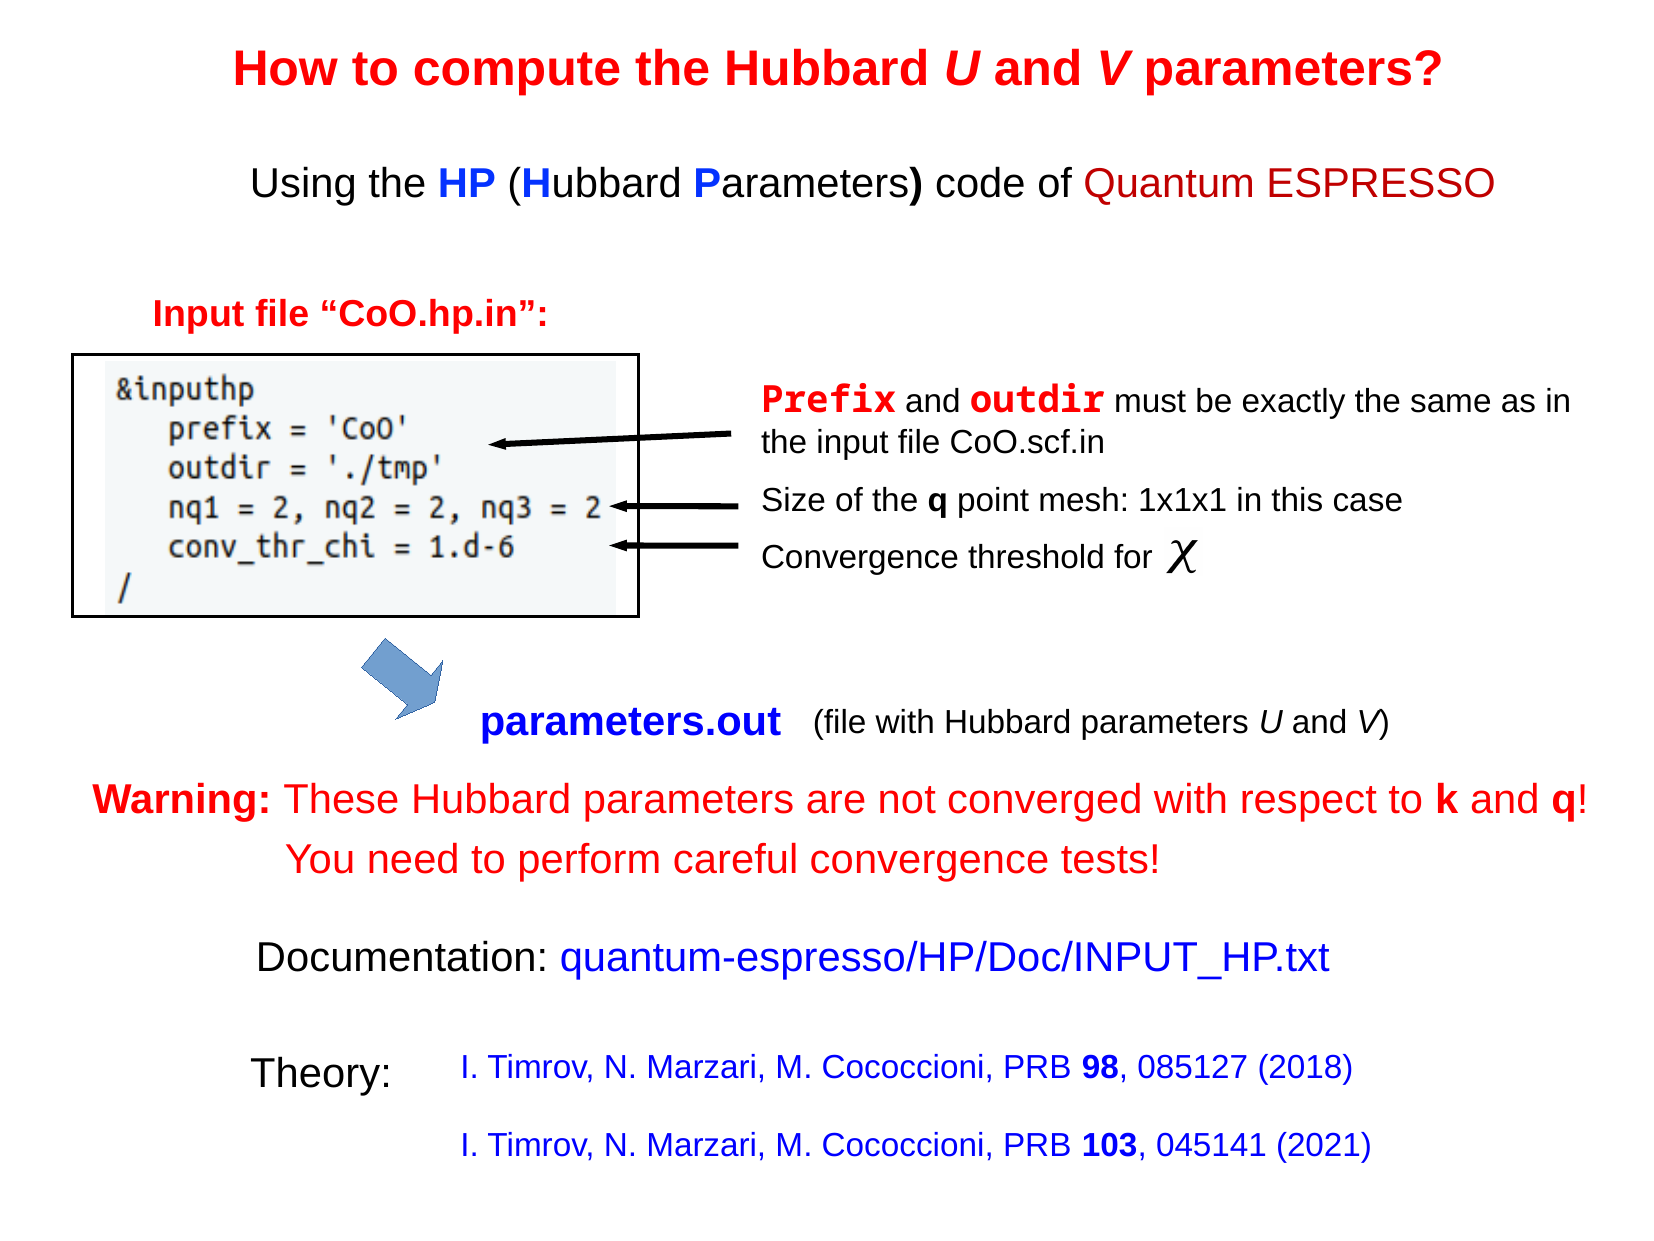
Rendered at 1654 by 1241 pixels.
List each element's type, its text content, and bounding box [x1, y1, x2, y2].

text_box Prefix and outdir must be exactly the same as in the input file CoO.scf.in [746, 365, 1587, 466]
text_box [361, 638, 443, 720]
text_box I. Timrov, N. Marzari, M. Cococcioni, PRB 98, 085127 (2018) [445, 1041, 1378, 1094]
title How to compute the Hubbard U and V parameters? [94, 22, 1583, 109]
text_box Size of the q point mesh: 1x1x1 in this case [746, 474, 1426, 528]
text_box Theory: [235, 1039, 407, 1104]
picture [105, 361, 616, 615]
text_box Using the HP (Hubbard Parameters) code of Quantum ESPRESSO [235, 152, 1521, 217]
text_box I. Timrov, N. Marzari, M. Cococcioni, PRB 103, 045141 (2021) [445, 1119, 1397, 1173]
text_box Convergence threshold for [746, 531, 1426, 586]
text_box Documentation: quantum-espresso/HP/Doc/INPUT_HP.txt [241, 925, 1353, 1038]
text_box Input file “CoO.hp.in”: [137, 284, 564, 344]
text_box You need to perform careful convergence tests! [270, 833, 1183, 892]
text_box (file with Hubbard parameters U and V) [798, 695, 1477, 750]
picture [1164, 527, 1203, 576]
text_box parameters.out [465, 690, 796, 752]
text_box Warning: These Hubbard parameters are not converged with respect to k and q! [77, 768, 1603, 833]
